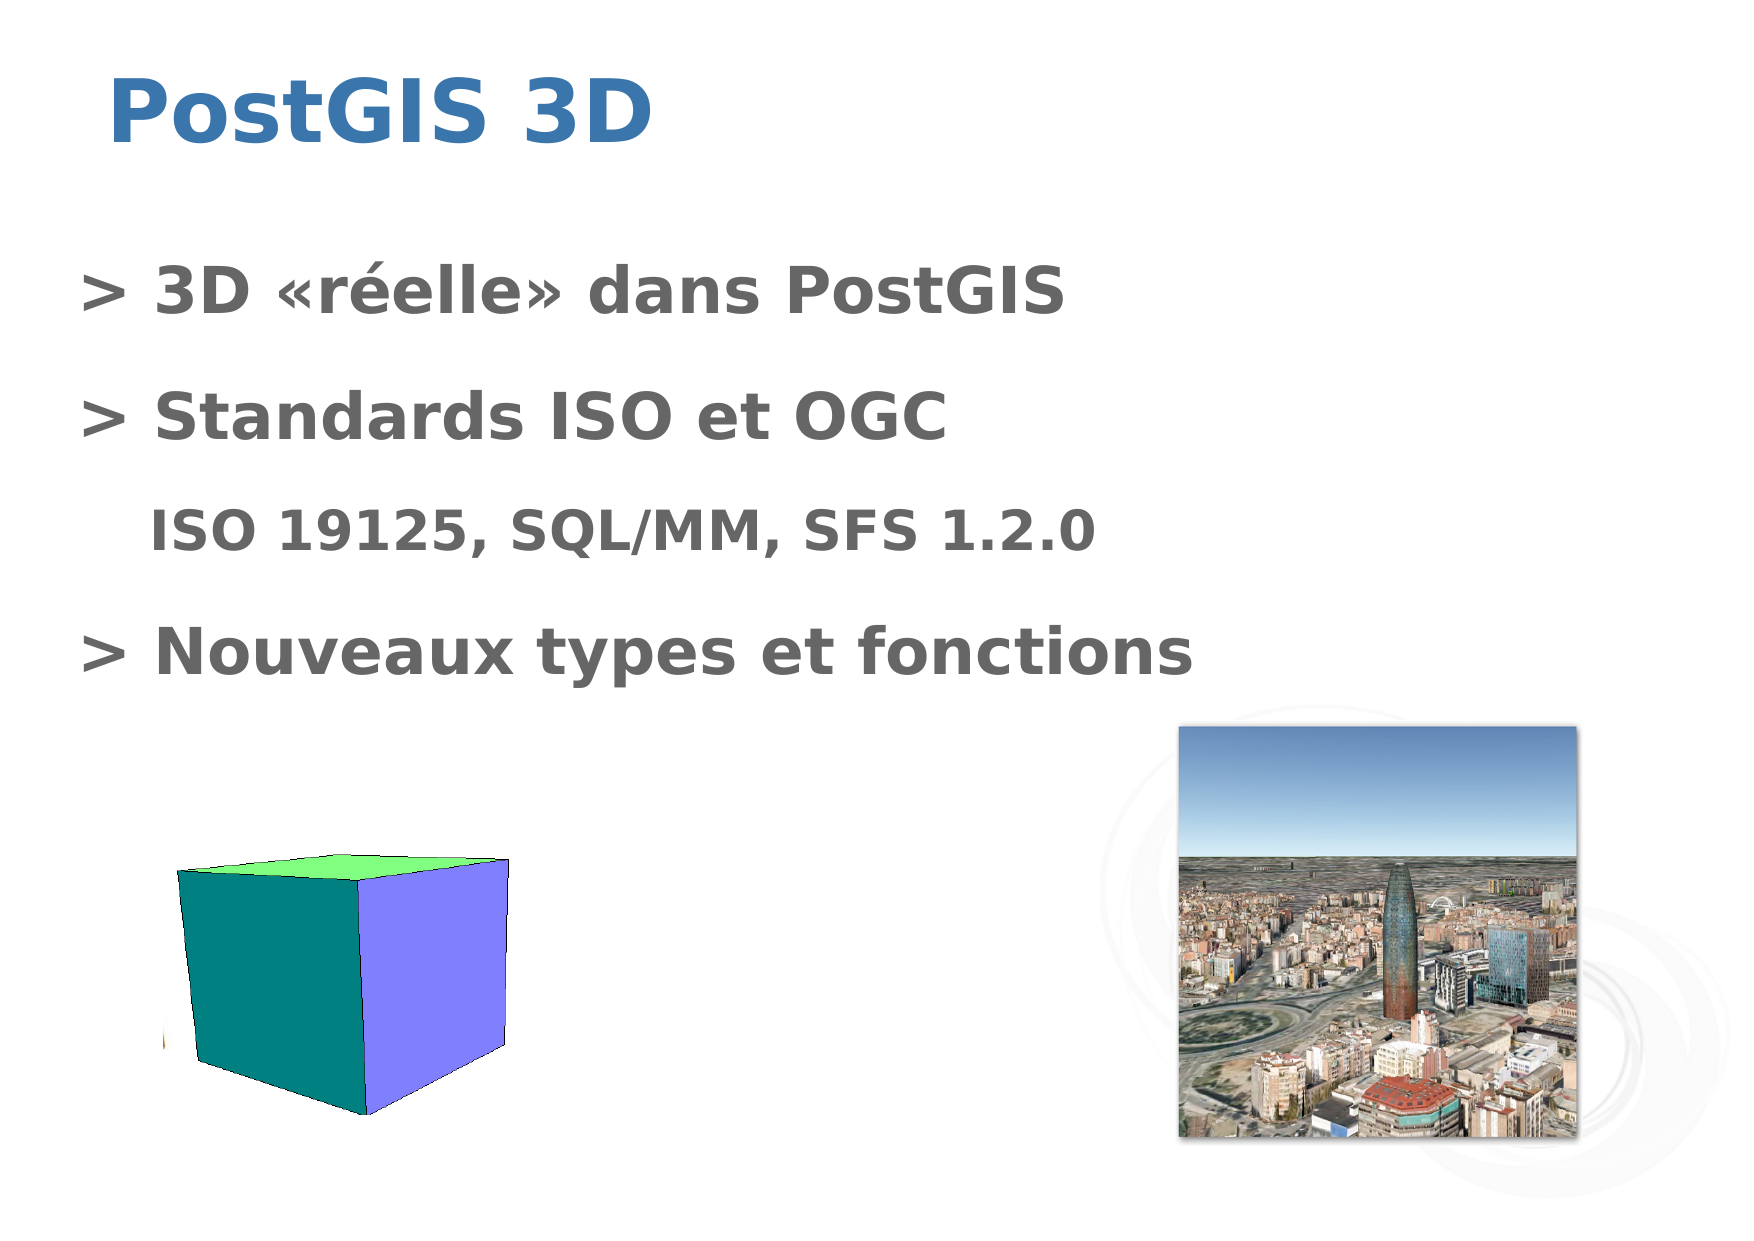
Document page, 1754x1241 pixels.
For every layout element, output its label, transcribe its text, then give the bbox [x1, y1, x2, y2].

picture [1174, 720, 1583, 1146]
list > 3D «réelle» dans PostGIS > Standards ISO et OGC ISO 19125, SQL/MM, SFS 1.2.0 > Nouveaux types et fonctions [47, 216, 1719, 1134]
picture [163, 826, 544, 1123]
list > Shapefile GUI (shp2pgsql) > GDAL/OGR > OSM (osm2pgsql, osmosis…) [1092, 679, 1754, 1241]
title PostGIS 3D [106, 60, 1754, 163]
